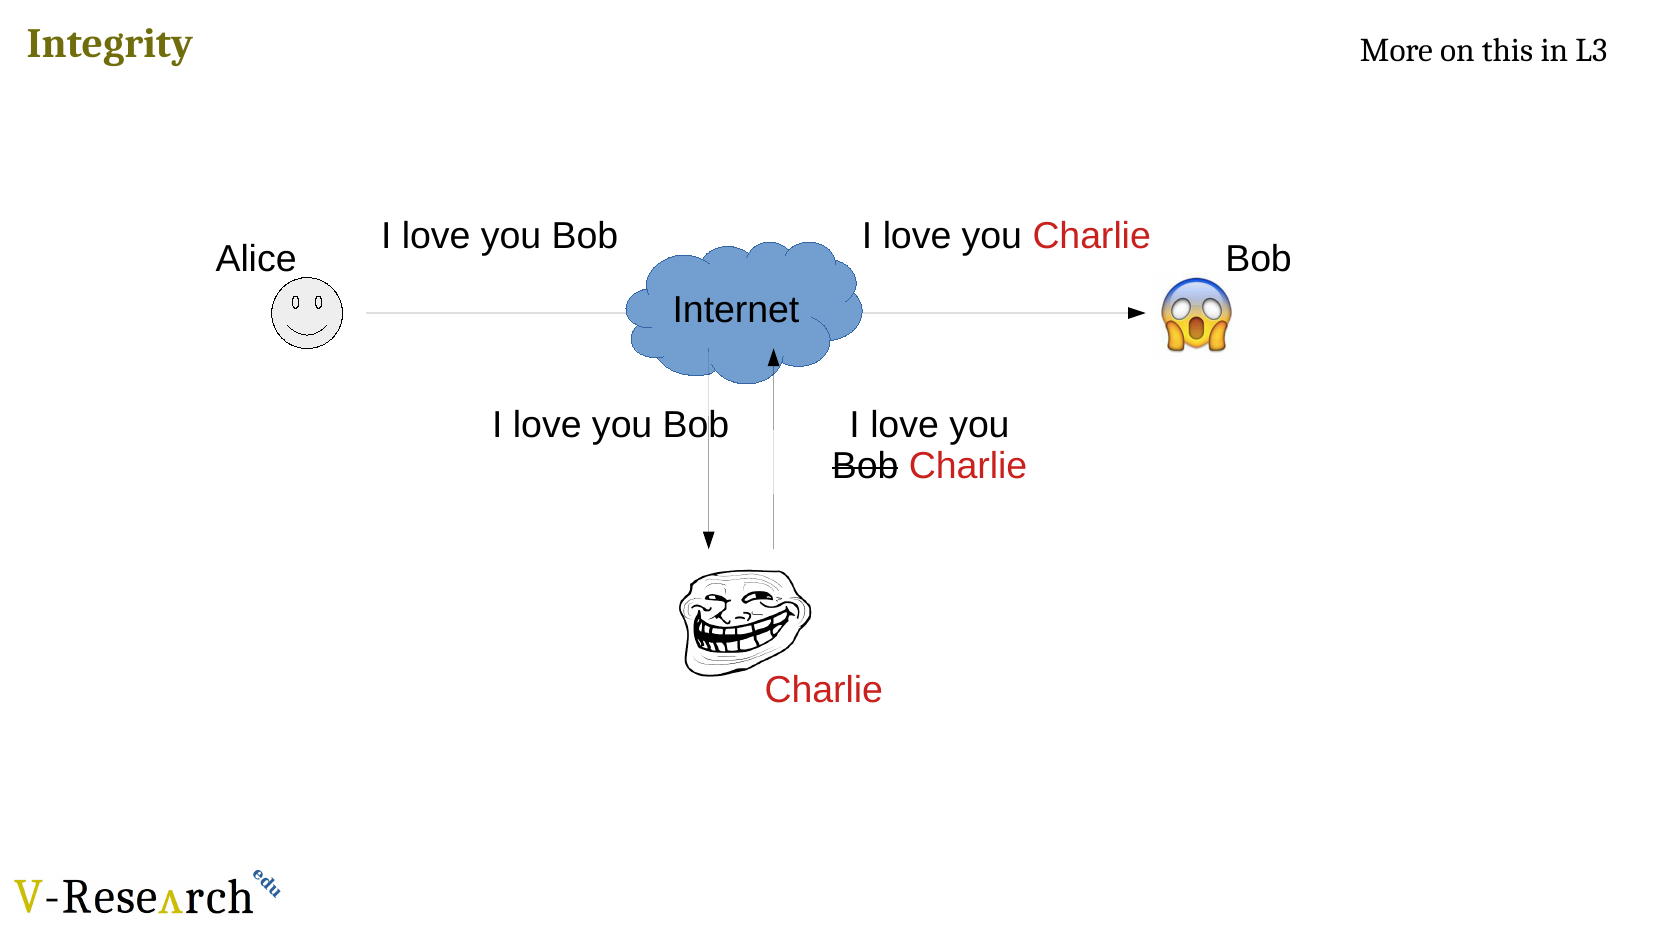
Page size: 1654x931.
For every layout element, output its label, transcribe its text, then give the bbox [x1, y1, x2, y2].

text_box [271, 277, 343, 349]
text_box Internet [625, 242, 863, 384]
text_box I love you Bob [524, 395, 697, 495]
text_box I love you Charlie [902, 206, 1111, 306]
text_box I love you Bob Charlie [807, 395, 1052, 537]
text_box edu [222, 847, 333, 931]
text_box Alice [200, 230, 312, 288]
picture [11, 876, 255, 916]
picture [672, 555, 815, 686]
text_box Integrity [11, 12, 1193, 77]
text_box Bob [1210, 230, 1307, 288]
text_box I love you Bob [413, 206, 586, 306]
text_box More on this in L3 [1345, 23, 1632, 78]
text_box Charlie [749, 661, 898, 719]
picture [1152, 271, 1241, 360]
